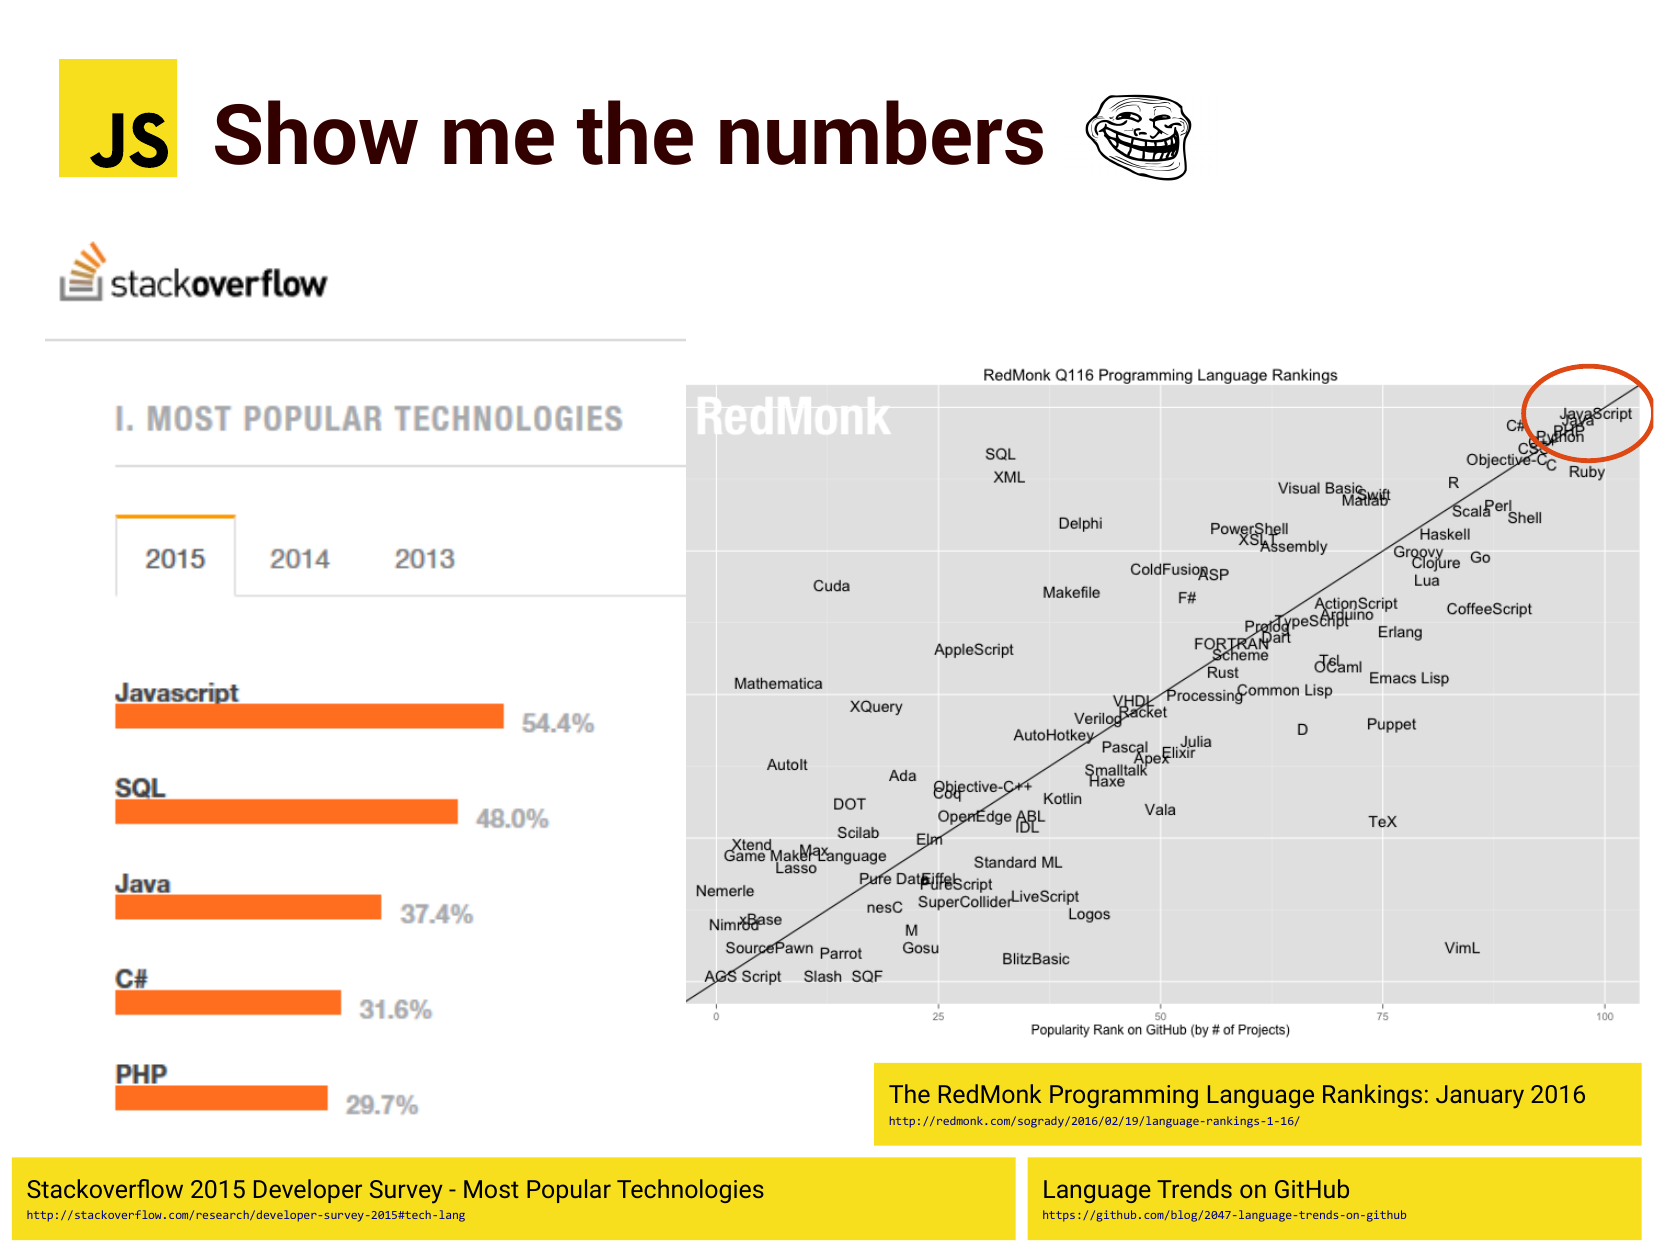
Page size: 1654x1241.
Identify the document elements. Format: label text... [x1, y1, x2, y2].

picture [45, 225, 1642, 1133]
text_box Stackoverflow 2015 Developer Survey - Most Popular Technologies http://stackoverflow.com/research/developer-survey-2015#tech-lang [11, 1157, 1016, 1241]
picture [1062, 94, 1217, 181]
title Show me the numbers [194, 72, 1559, 201]
text_box The RedMonk Programming Language Rankings: January 2016 http://redmonk.com/sogrady/2016/02/19/language-rankings-1-16/ [874, 1062, 1642, 1146]
picture [1596, 363, 1642, 382]
text_box Language Trends on GitHub https://github.com/blog/2047-language-trends-on-github [1027, 1157, 1642, 1241]
text_box [0, 1133, 1654, 1241]
picture [1527, 369, 1642, 458]
